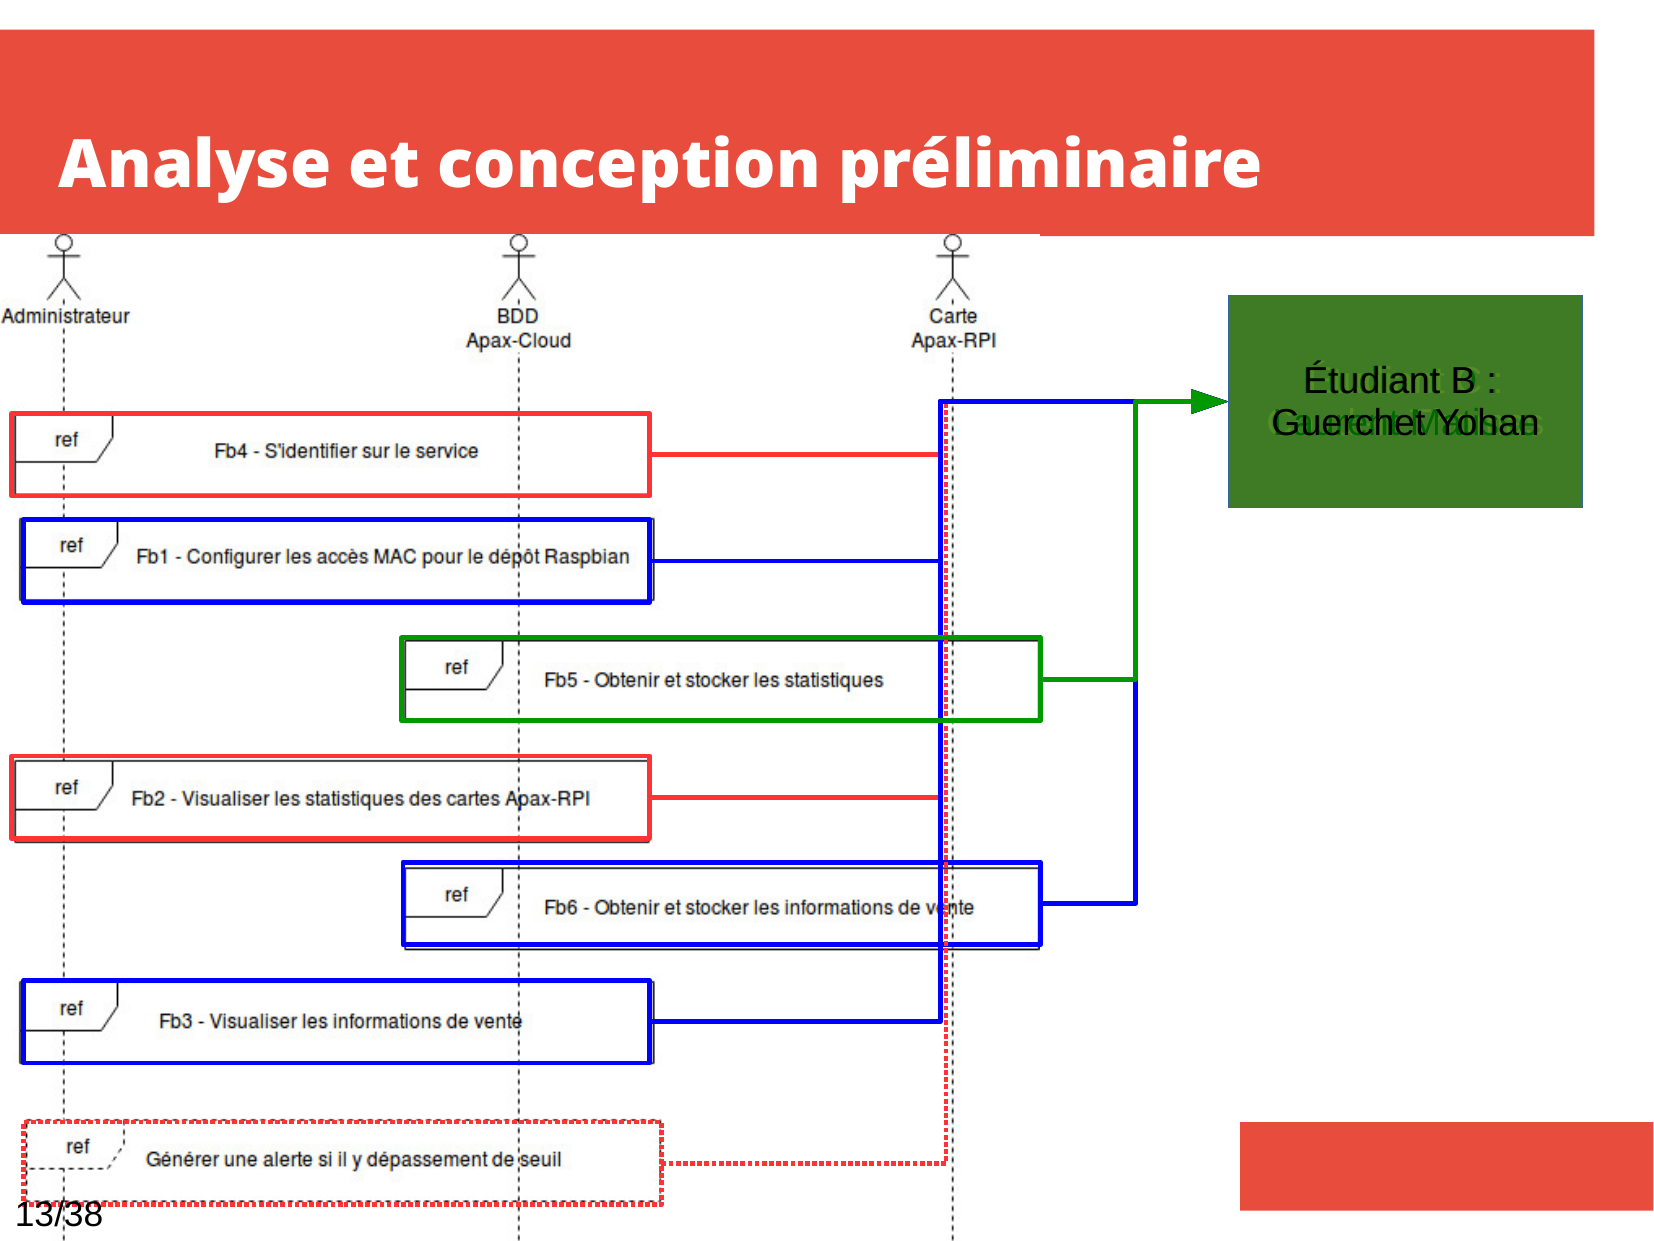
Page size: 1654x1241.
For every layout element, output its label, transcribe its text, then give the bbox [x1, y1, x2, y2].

picture [0, 234, 1239, 1241]
picture [26, 983, 647, 1061]
picture [14, 416, 647, 494]
picture [26, 522, 647, 600]
picture [404, 640, 938, 718]
picture [943, 723, 1040, 860]
title Analyse et conception préliminaire [59, 59, 1595, 207]
picture [14, 758, 647, 836]
text_box Étudiant B : Guerchet Yohan [1228, 295, 1583, 508]
picture [943, 404, 1040, 635]
text_box <numéro>/38 [0, 1186, 647, 1241]
picture [405, 865, 938, 942]
picture [943, 865, 1038, 942]
picture [943, 640, 1038, 718]
